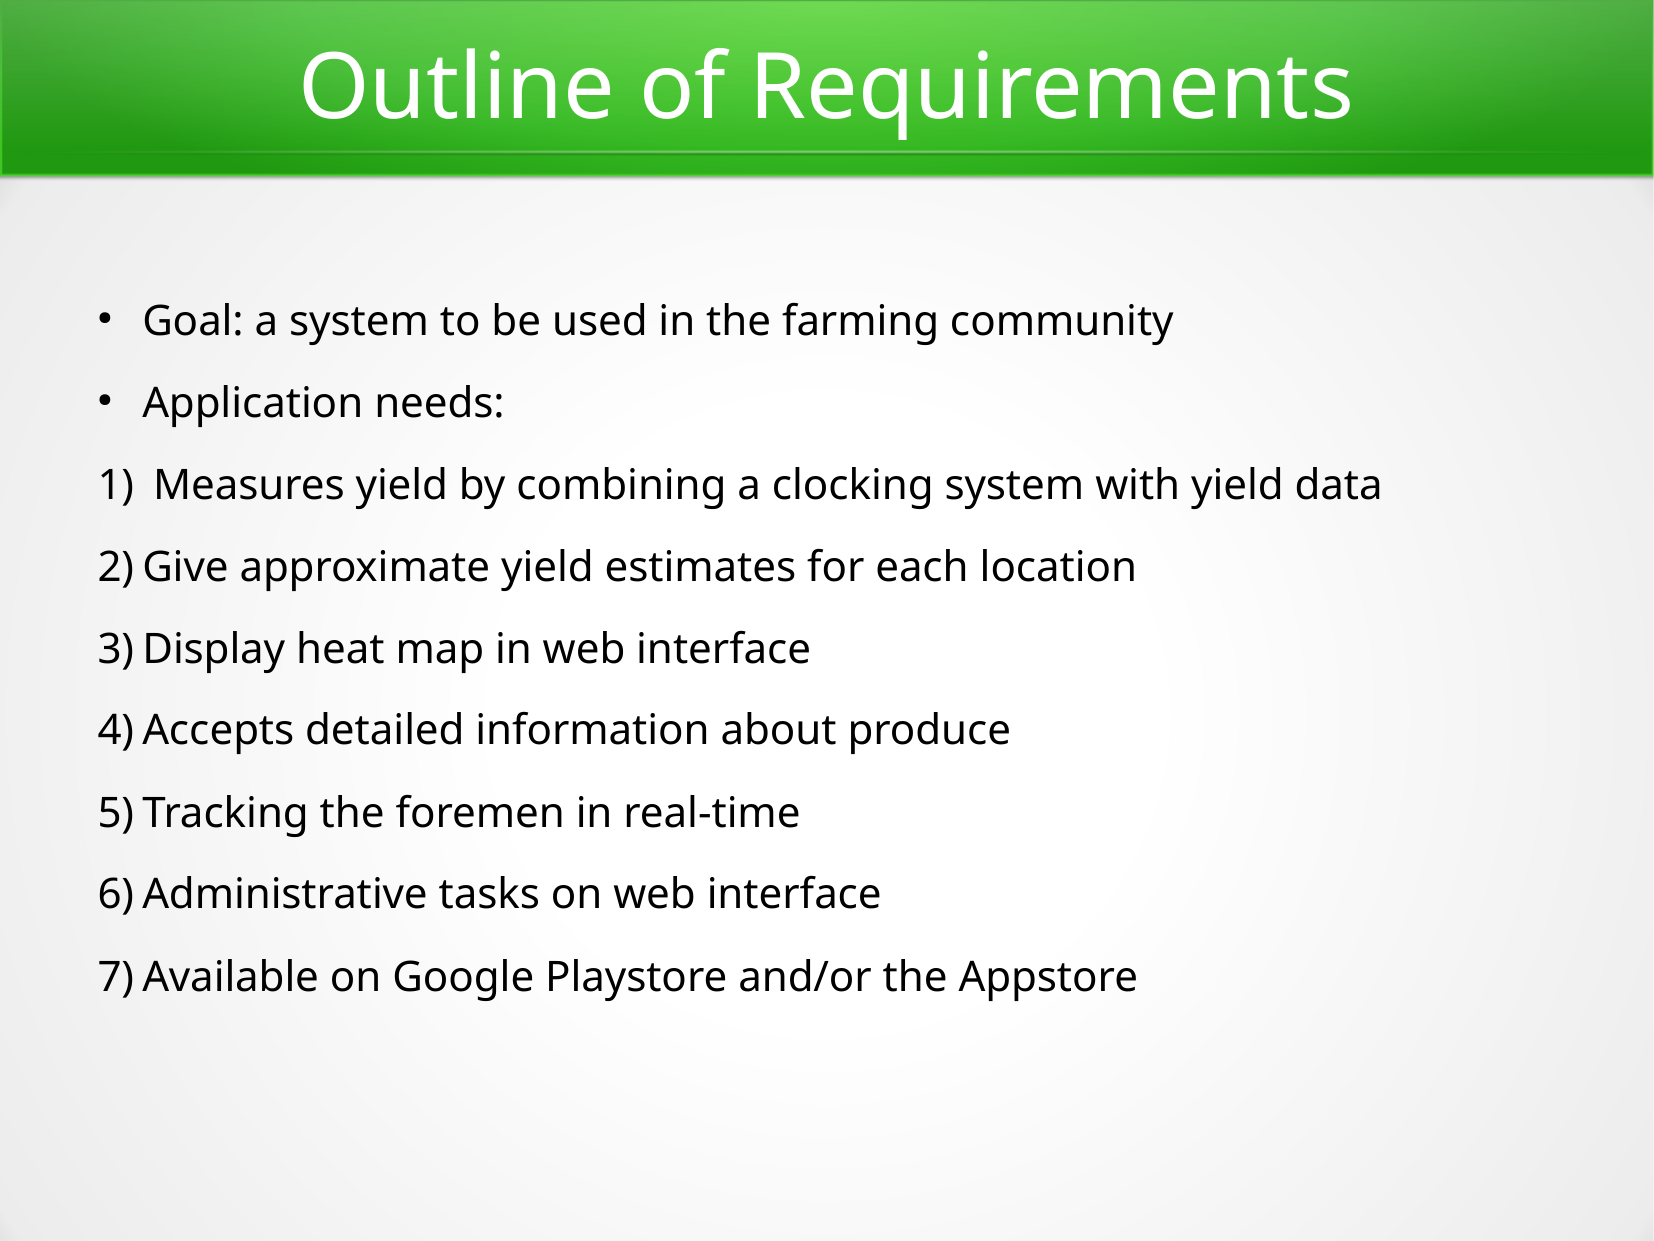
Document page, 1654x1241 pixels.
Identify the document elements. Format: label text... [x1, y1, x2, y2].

picture [0, 0, 1654, 1241]
title Outline of Requirements [82, 11, 1571, 154]
list Goal: a system to be used in the farming community Application needs: Measures yield by combining a clocking system with yield data Give approximate yield estimates for each location Display heat map in web interface Accepts detailed information about produce Tracking the foremen in real-time Administrative tasks on web interface Available on Google Playstore and/or the Appstore [82, 290, 1571, 1010]
